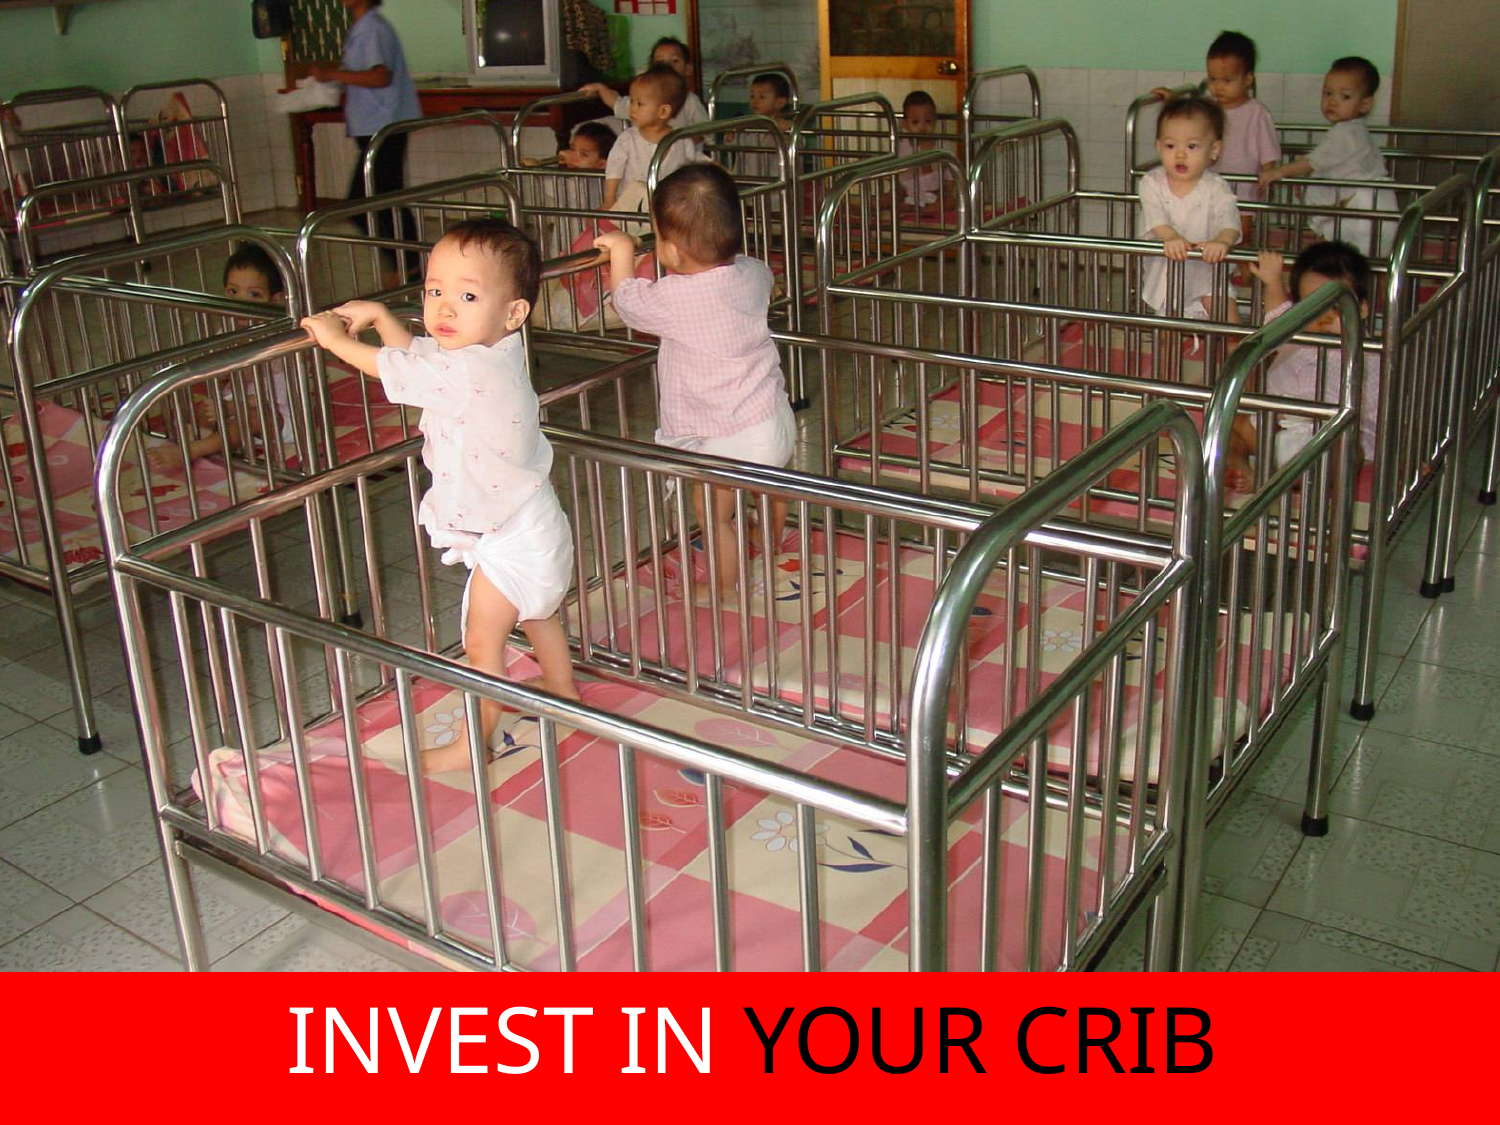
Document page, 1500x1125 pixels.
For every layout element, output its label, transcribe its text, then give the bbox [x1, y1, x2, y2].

list INVEST IN YOUR CRIB [28, 974, 1478, 1111]
picture [0, 0, 1500, 972]
